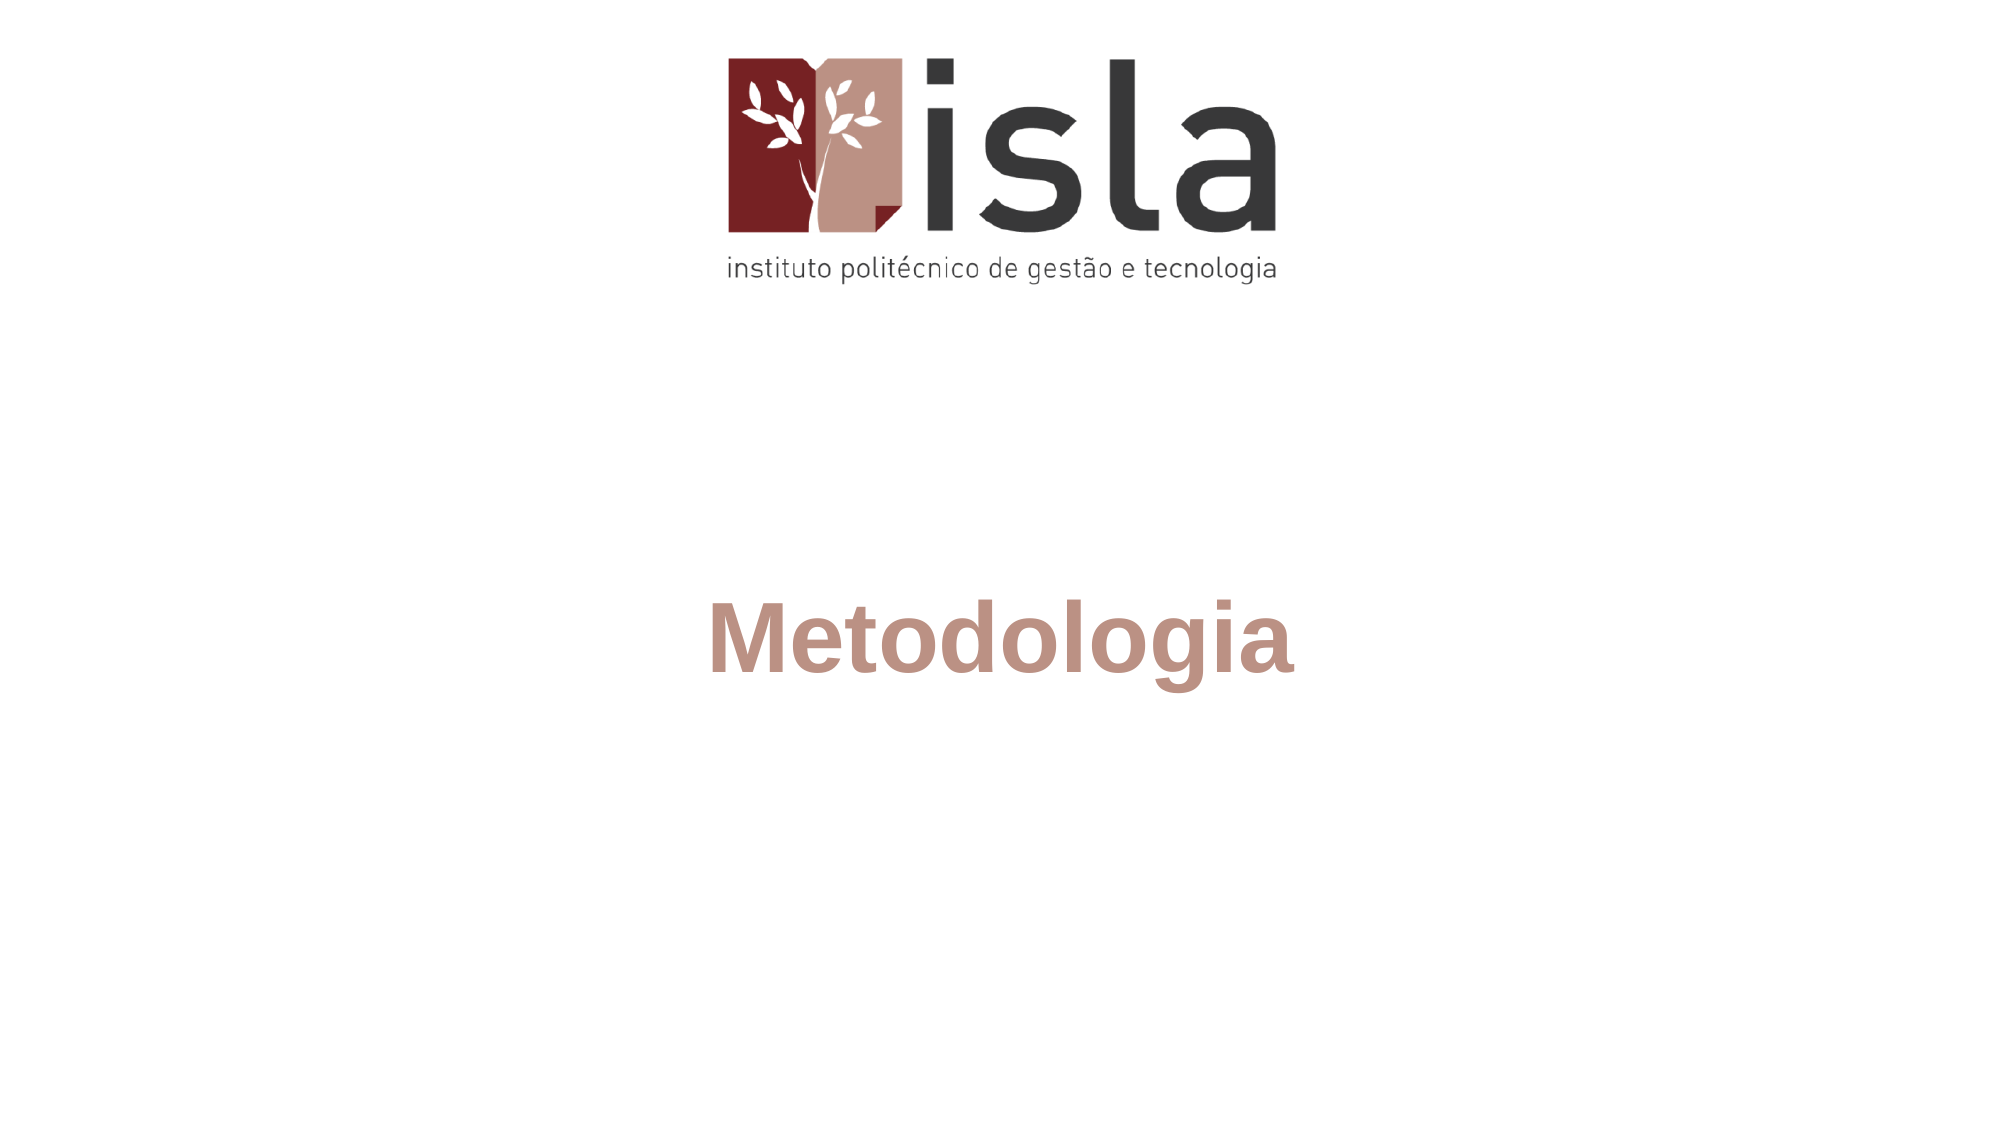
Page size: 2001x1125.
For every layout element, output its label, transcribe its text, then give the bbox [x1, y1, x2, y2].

title Metodologia [0, 416, 2000, 867]
